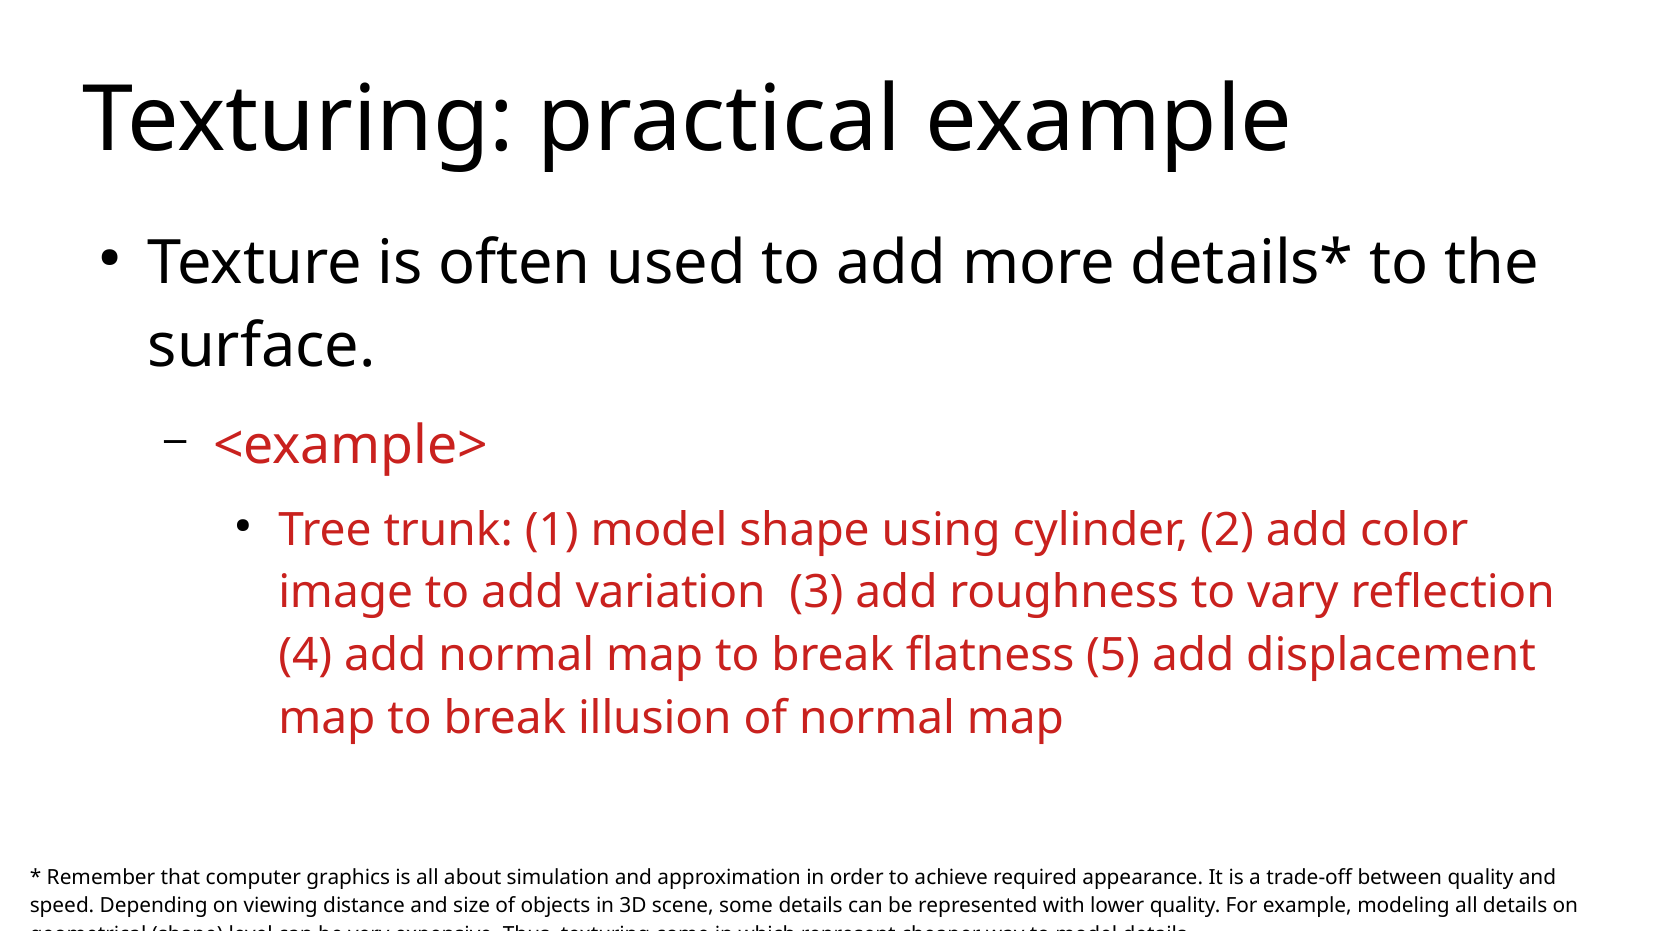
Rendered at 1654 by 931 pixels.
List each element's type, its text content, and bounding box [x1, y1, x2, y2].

title Texturing: practical example [82, 37, 1571, 193]
list Texture is often used to add more details* to the surface. <example> Tree trunk: (1) model shape using cylinder, (2) add color image to add variation (3) add roughness to vary reflection (4) add normal map to break flatness (5) add displacement map to break illusion of normal map [82, 217, 1571, 758]
text_box * Remember that computer graphics is all about simulation and approximation in order to achieve required appearance. It is a trade-off between quality and speed. Depending on viewing distance and size of objects in 3D scene, some details can be represented with lower quality. For example, modeling all details on geometrical (shape) level can be very expensive. Thus, texturing come in which represent cheaper way to model details. [15, 855, 1636, 931]
